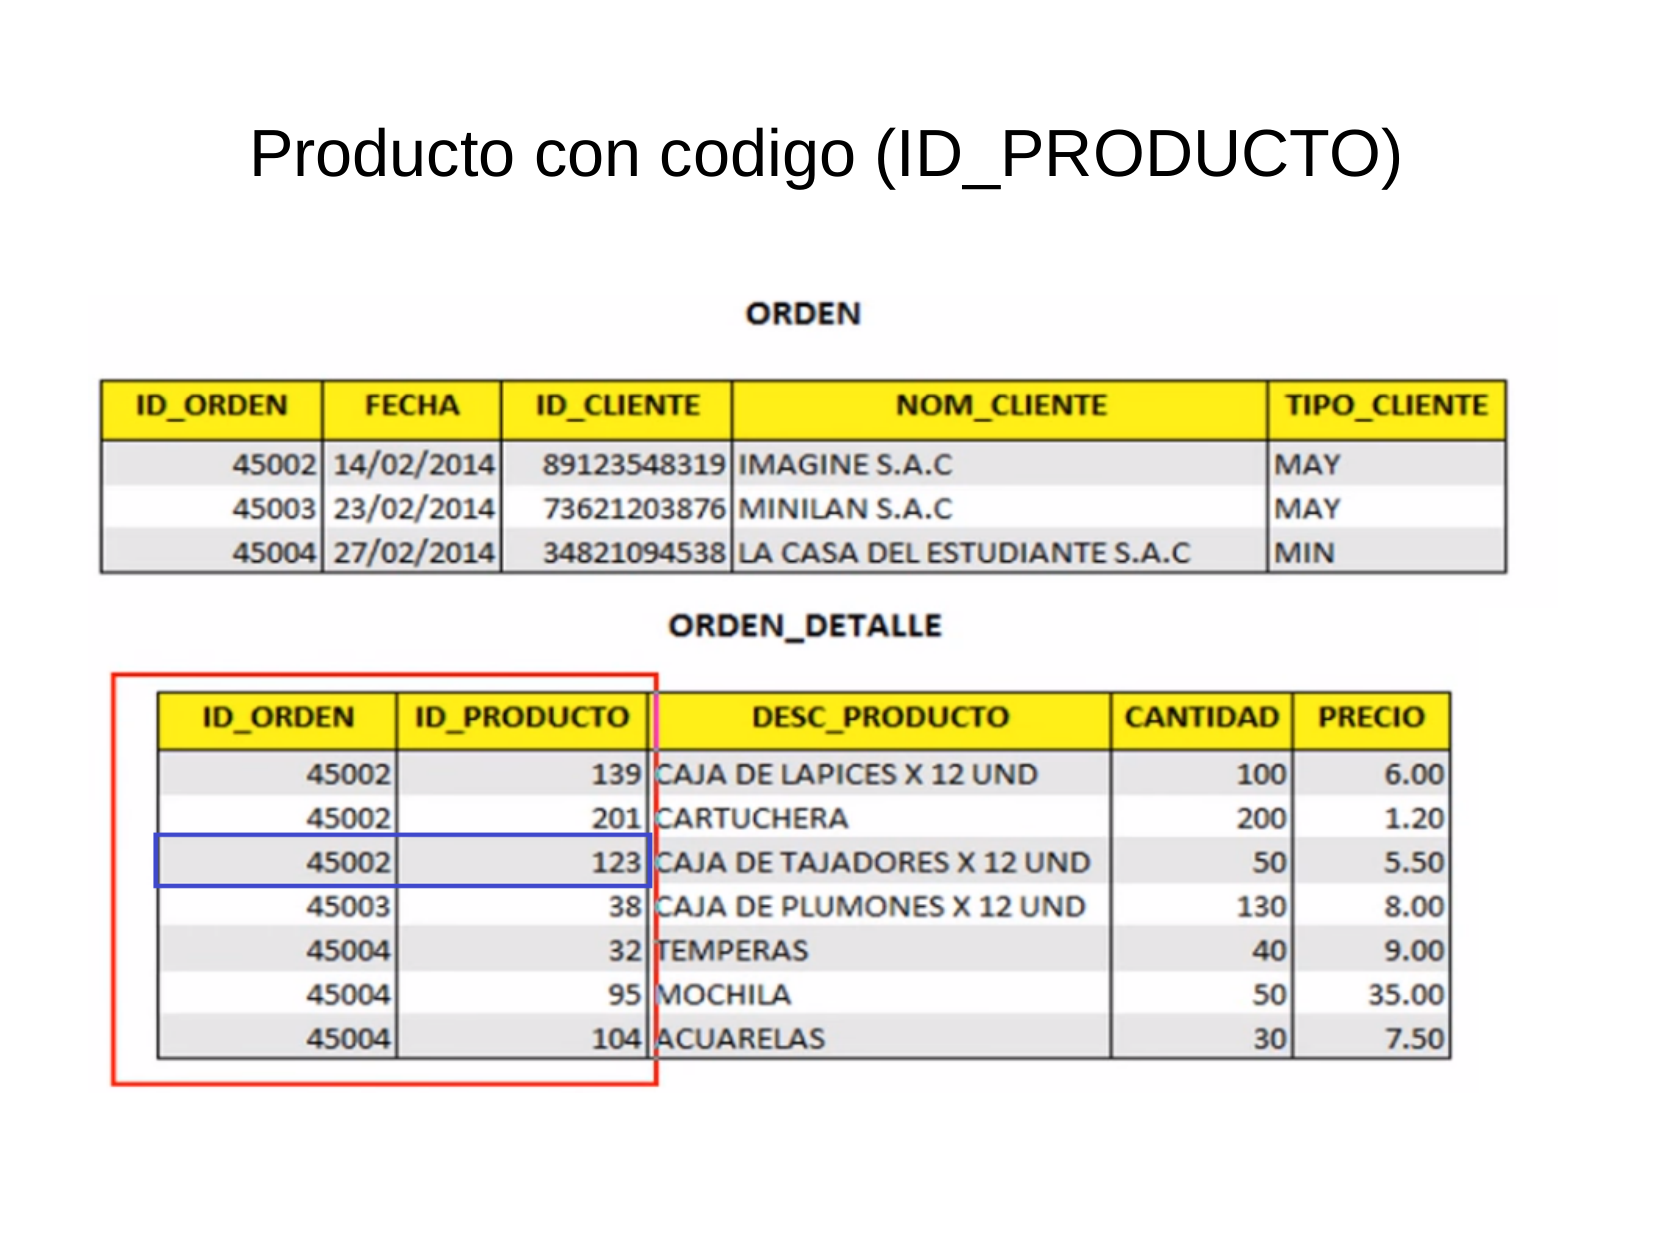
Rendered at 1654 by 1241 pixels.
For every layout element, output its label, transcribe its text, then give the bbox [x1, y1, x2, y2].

title Producto con codigo (ID_PRODUCTO) [82, 49, 1571, 257]
picture [88, 295, 1558, 1093]
